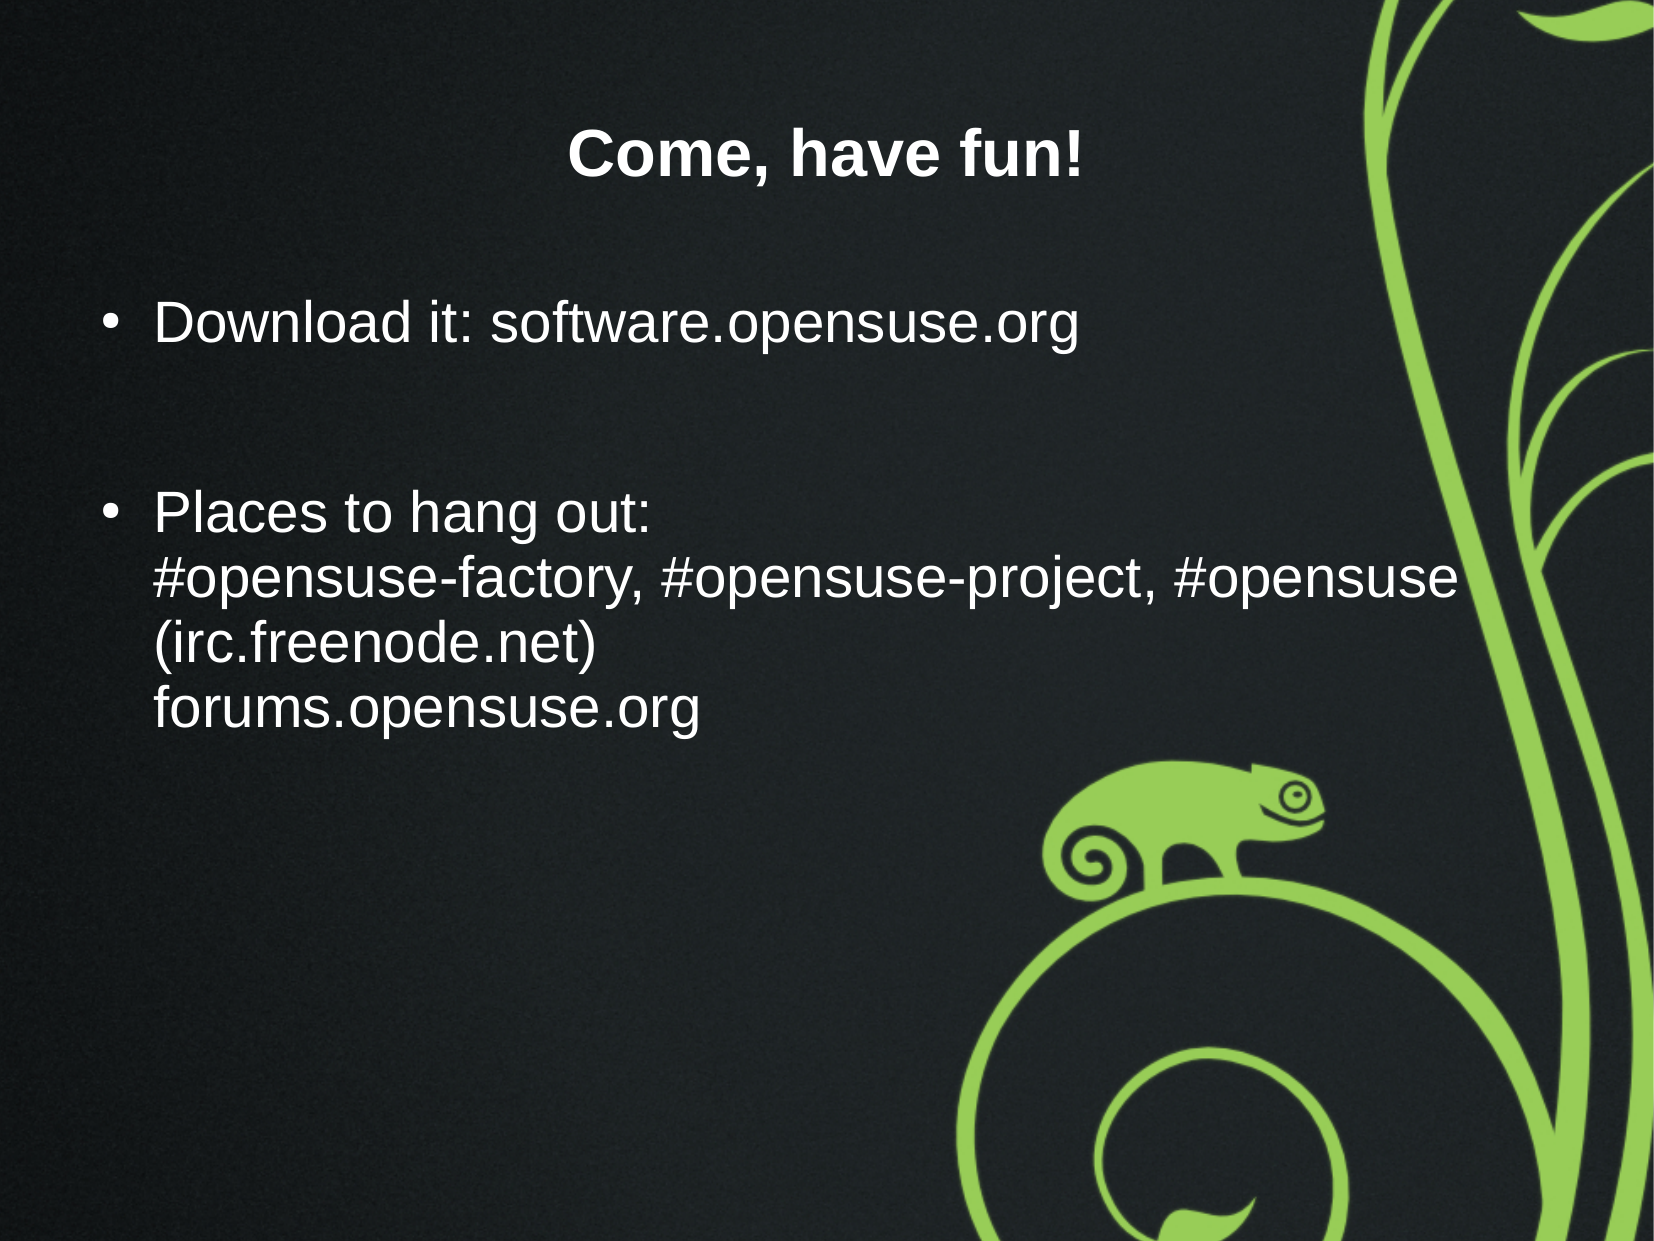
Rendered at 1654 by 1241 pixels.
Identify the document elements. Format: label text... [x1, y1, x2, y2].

list Download it: software.opensuse.org Places to hang out: #opensuse-factory, #opensuse-project, #opensuse (irc.freenode.net) forums.opensuse.org [82, 290, 1538, 1010]
picture [0, 0, 1654, 1241]
title Come, have fun! [82, 49, 1571, 257]
